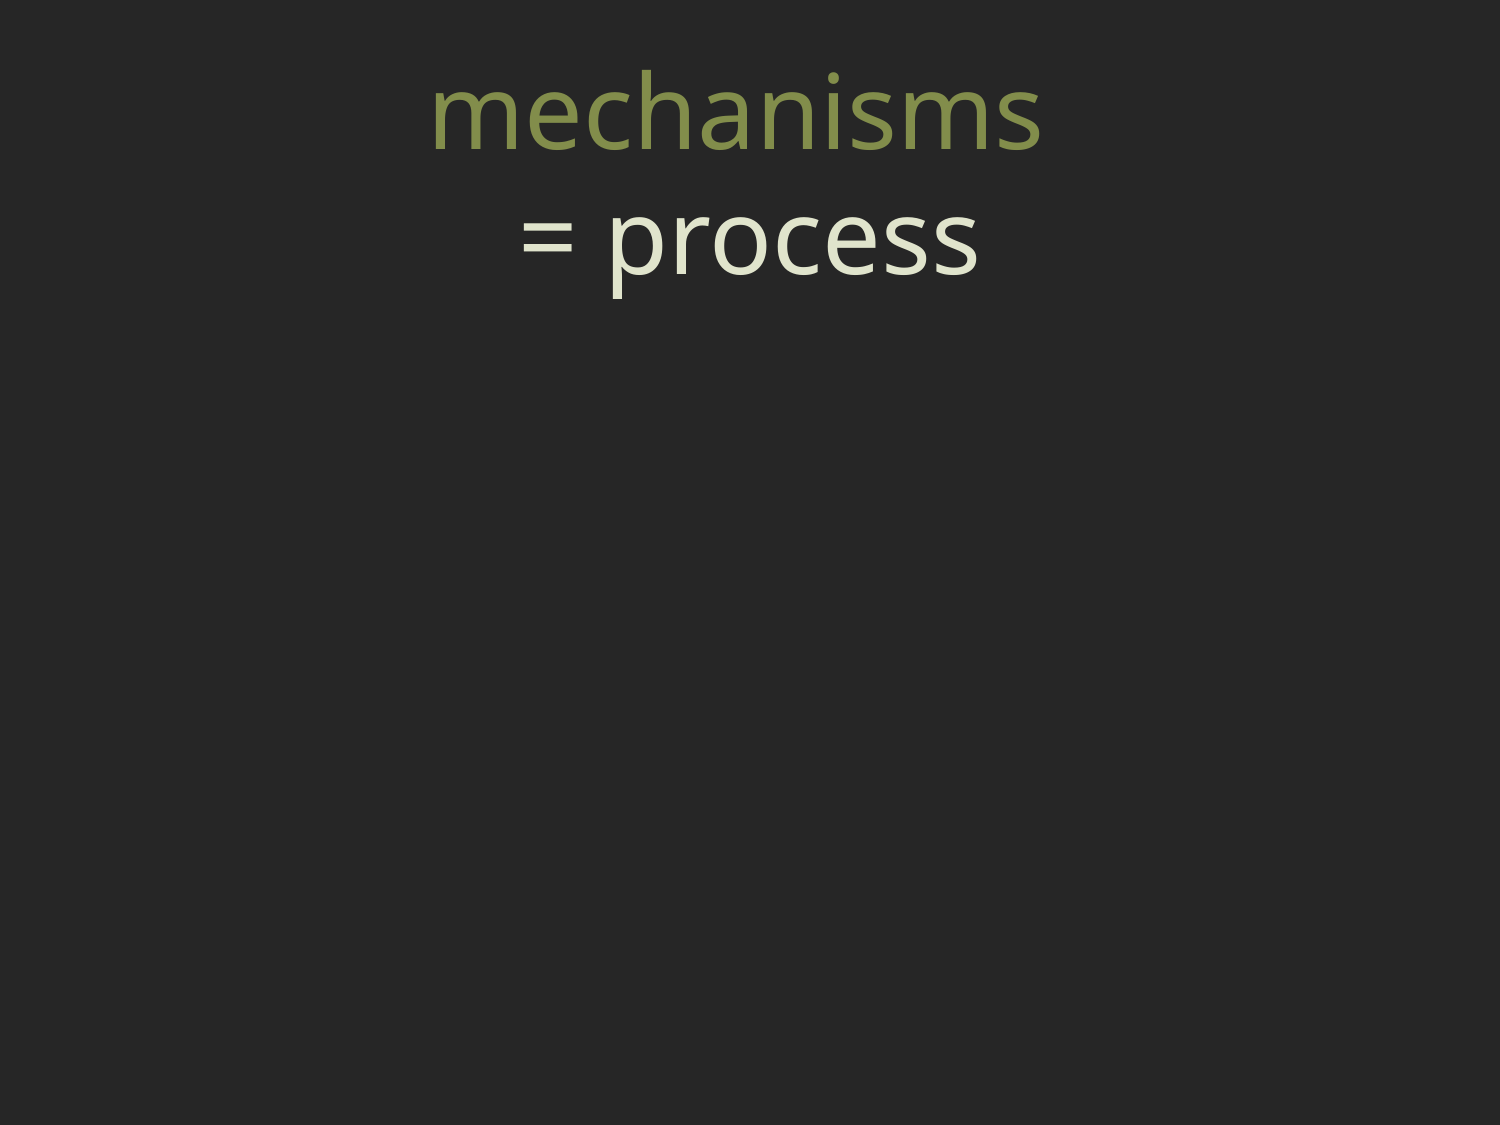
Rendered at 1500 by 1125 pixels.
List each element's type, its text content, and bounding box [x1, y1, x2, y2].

text_box mechanisms = process [188, 37, 1312, 1053]
